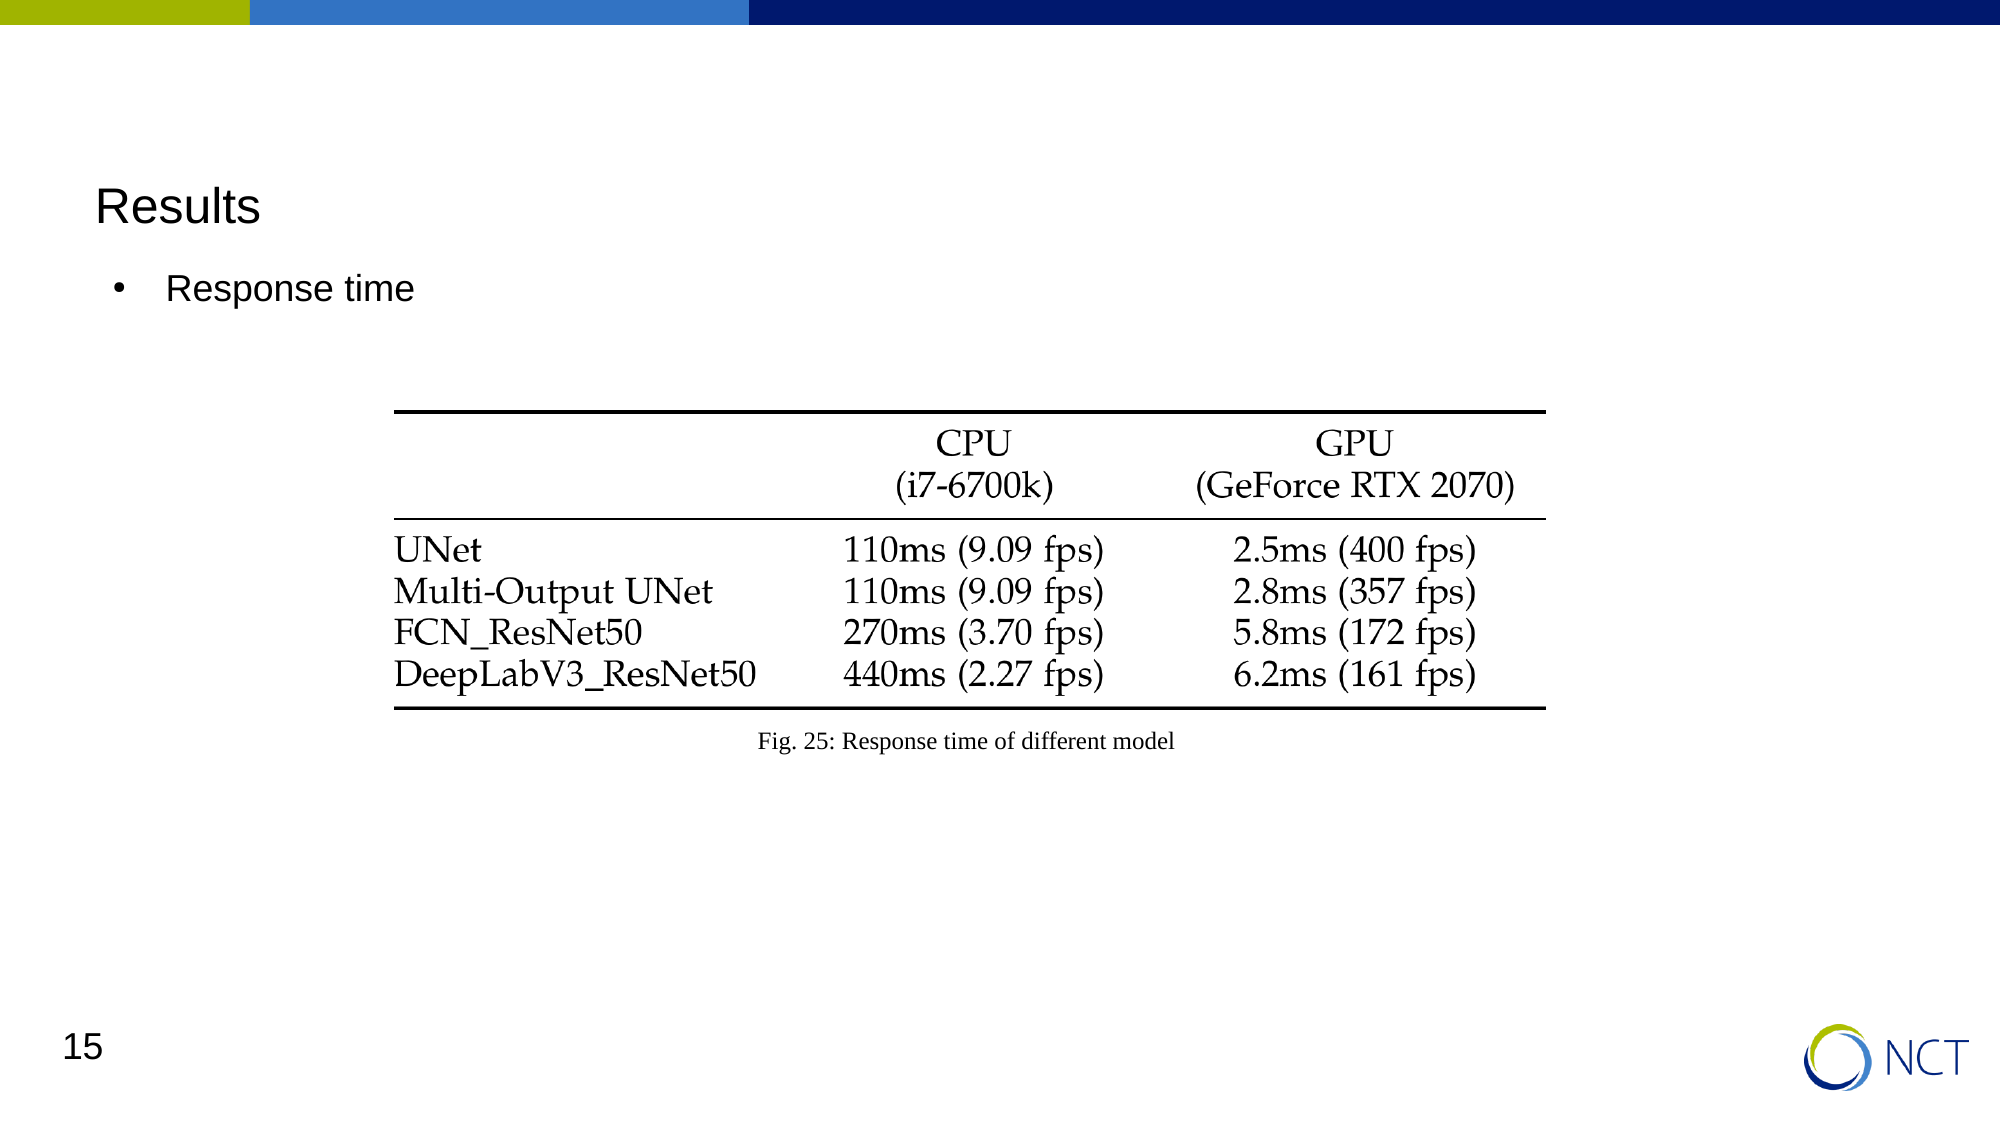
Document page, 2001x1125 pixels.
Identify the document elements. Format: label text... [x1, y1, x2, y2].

picture [1804, 1024, 1969, 1091]
list Response time [94, 267, 691, 319]
title Results [94, 112, 1886, 300]
text_box Fig. 25: Response time of different model [742, 720, 1191, 769]
picture [392, 410, 1546, 711]
